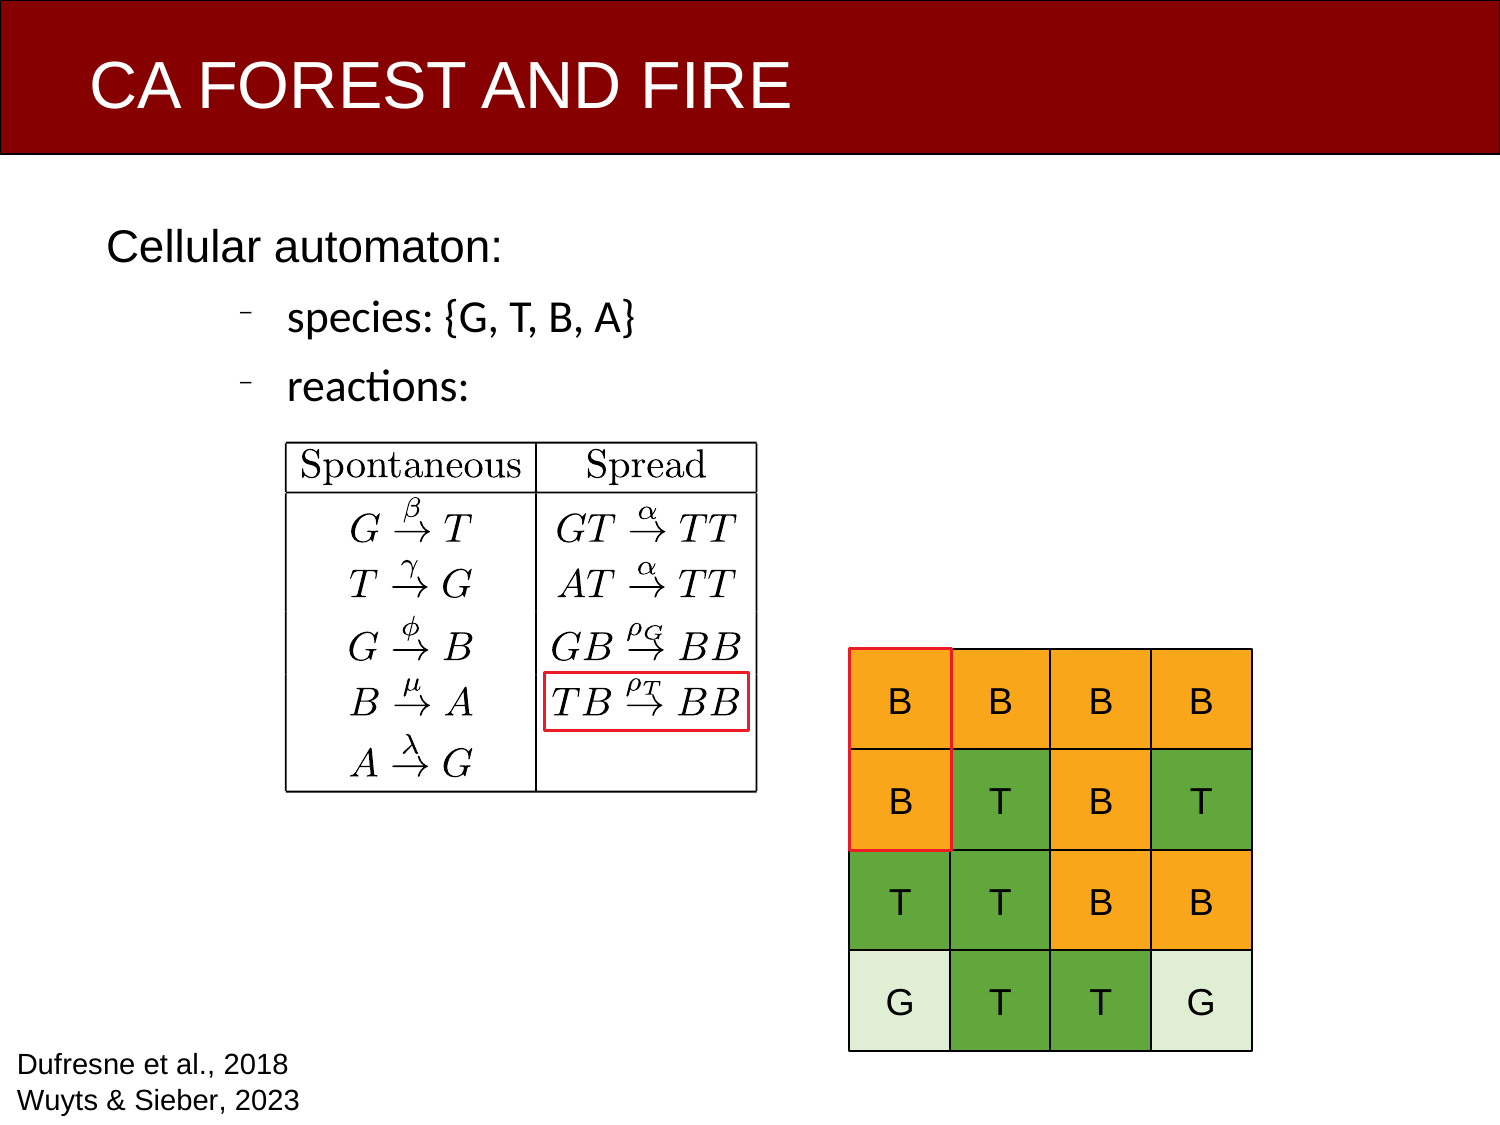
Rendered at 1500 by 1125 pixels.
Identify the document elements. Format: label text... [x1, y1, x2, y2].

text_box T [1050, 952, 1150, 1052]
list Cellular automaton: species: {G, T, B, A} reactions: [75, 209, 1425, 952]
text_box G [1150, 952, 1252, 1052]
text_box Dufresne et al., 2018 Wuyts & Sieber, 2023 [2, 1038, 442, 1125]
text_box T [949, 952, 1050, 1052]
title CA FOREST AND FIRE [74, 3, 1425, 160]
text_box G [849, 952, 949, 1052]
text_box [0, 0, 1500, 154]
